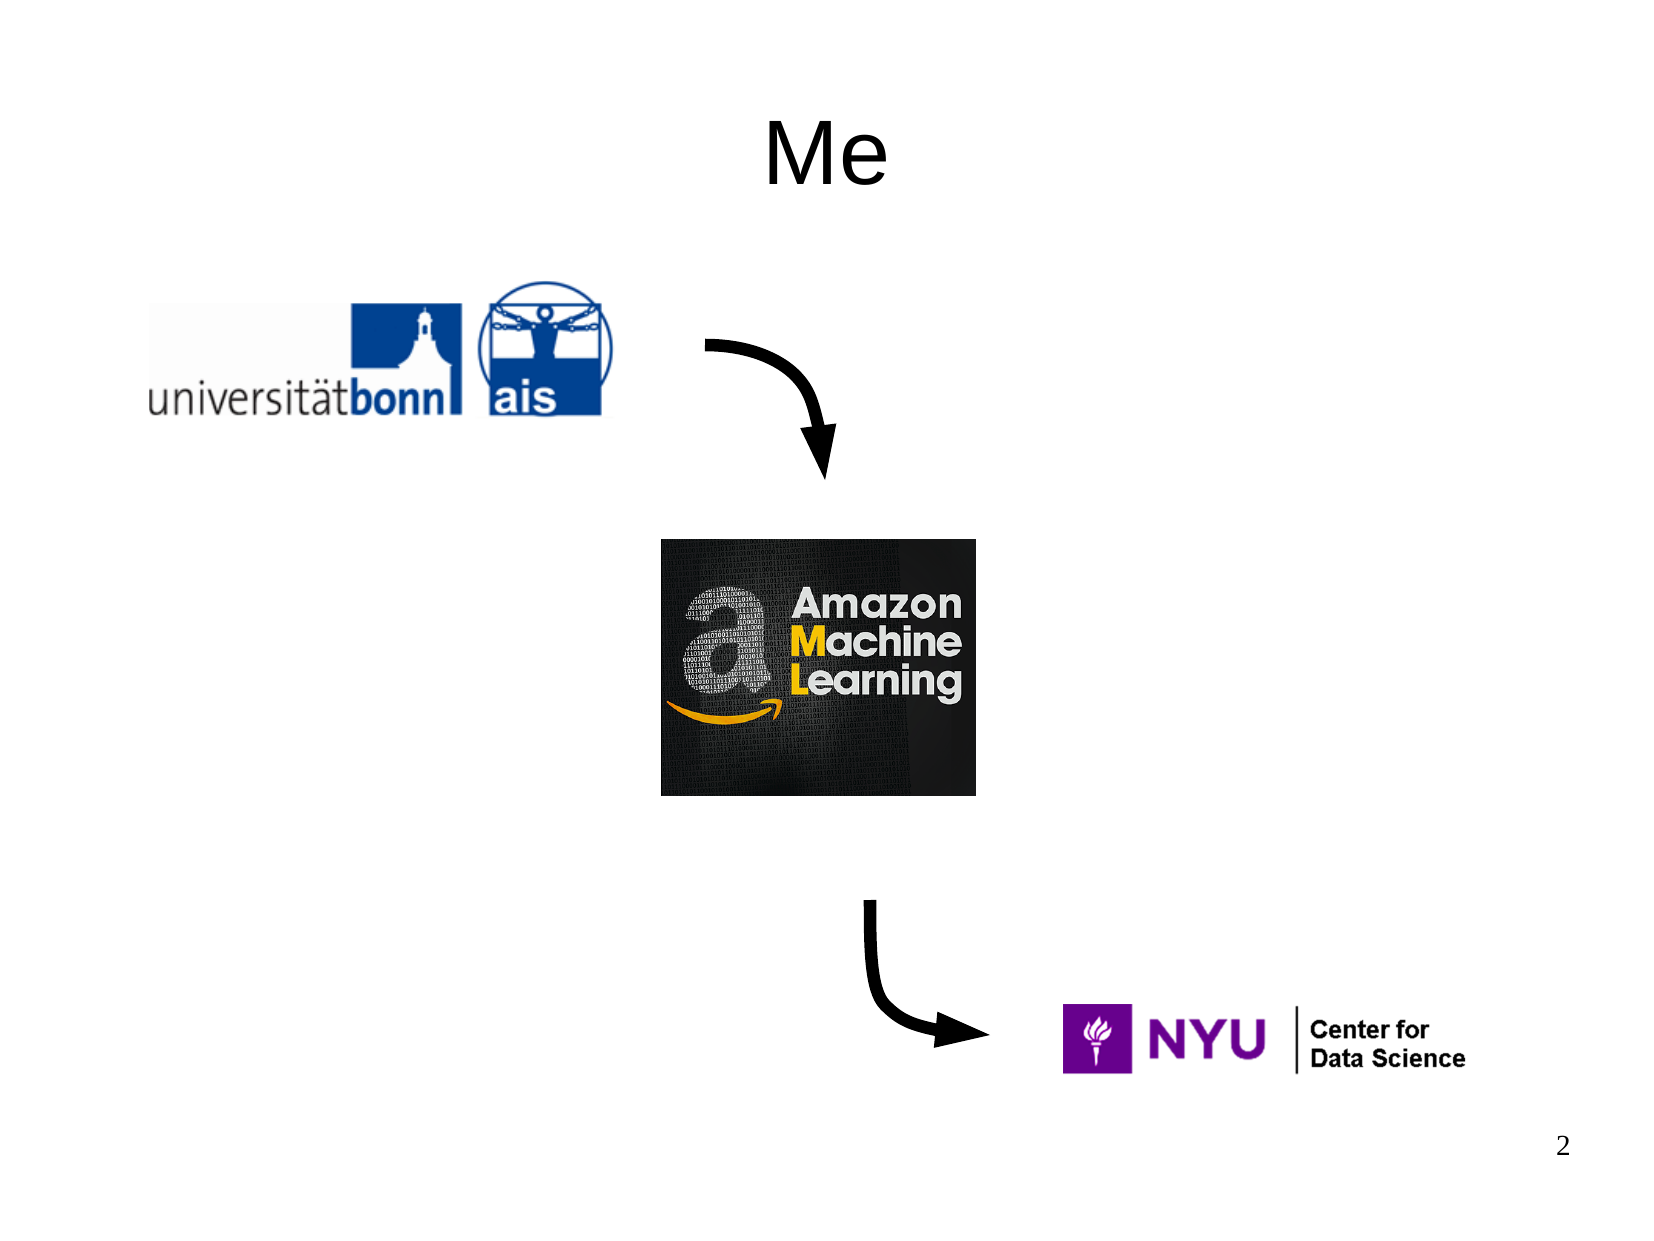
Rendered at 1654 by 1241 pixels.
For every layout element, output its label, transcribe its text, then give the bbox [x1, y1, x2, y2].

picture [1063, 1004, 1531, 1081]
picture [149, 280, 616, 421]
title Me [82, 49, 1571, 257]
picture [661, 539, 976, 797]
